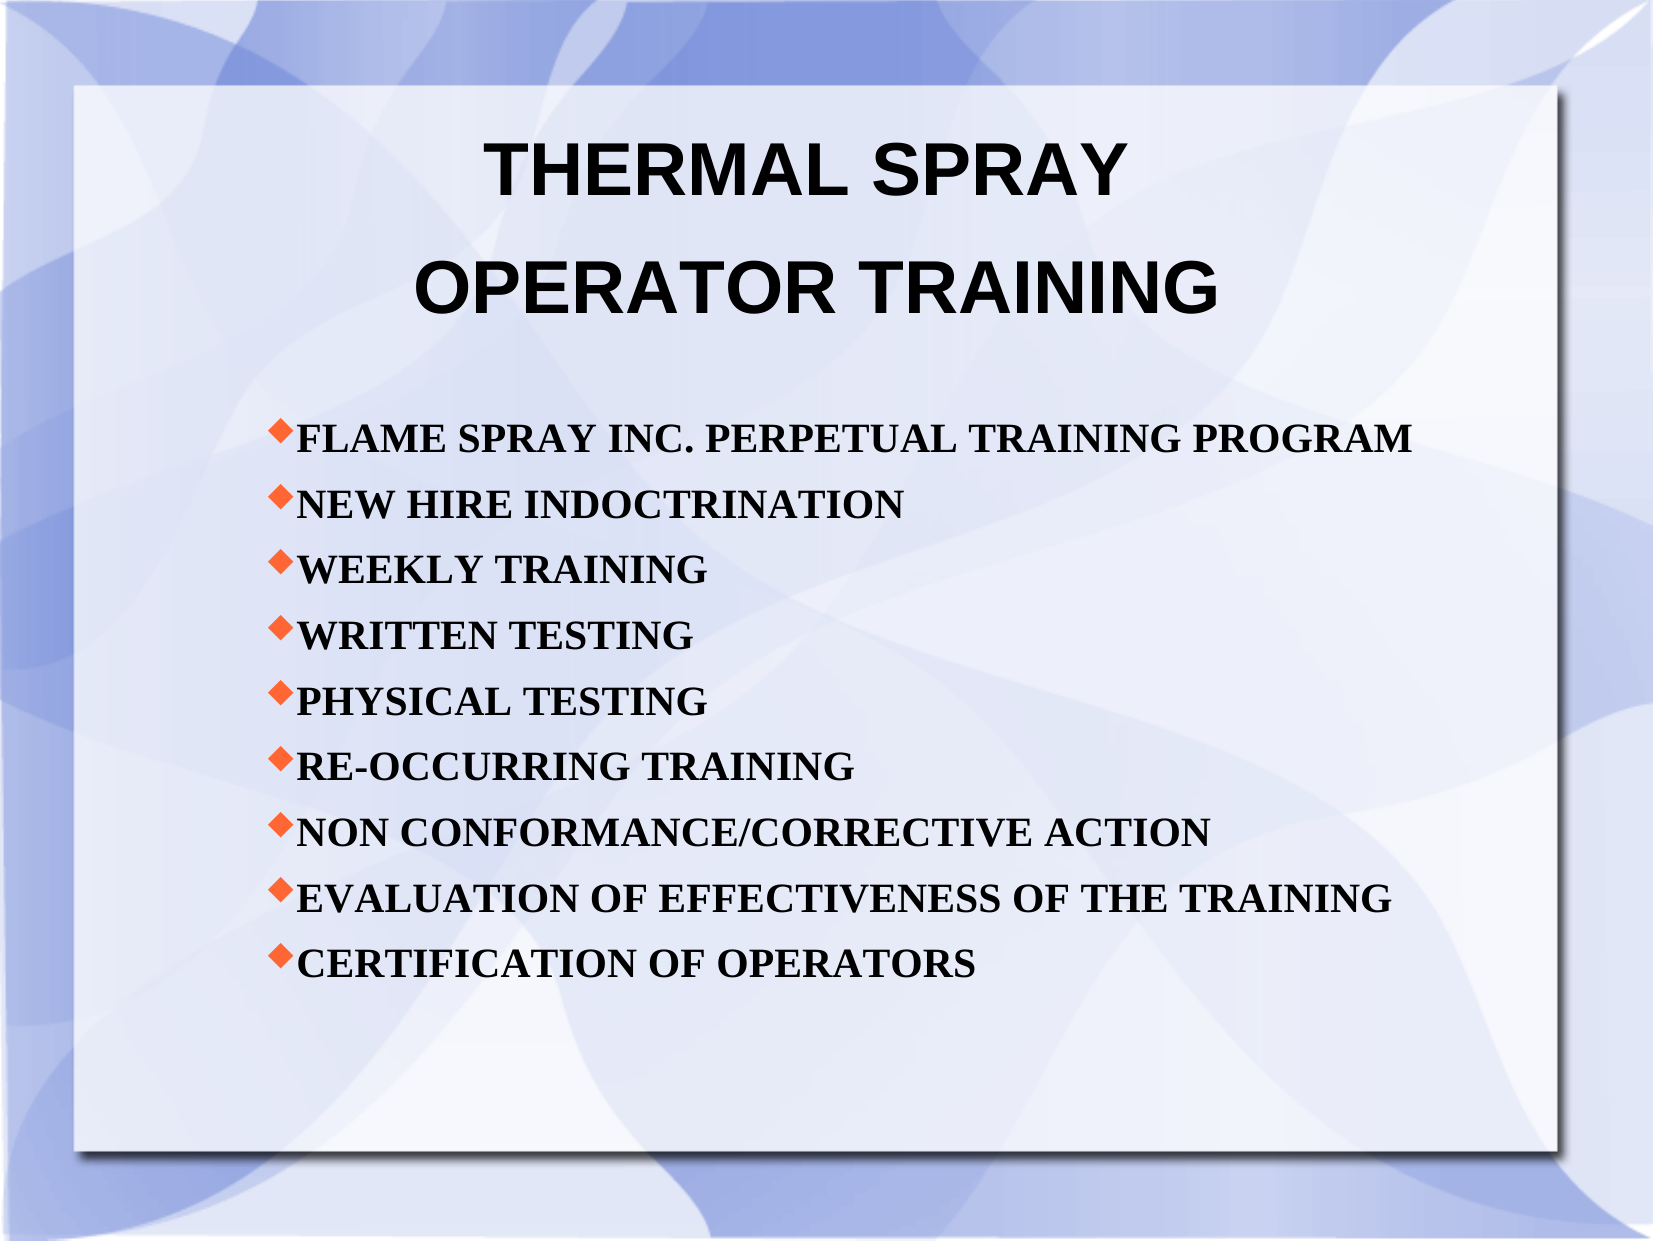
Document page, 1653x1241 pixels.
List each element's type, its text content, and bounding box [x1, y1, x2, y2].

list FLAME SPRAY INC. PERPETUAL TRAINING PROGRAM NEW HIRE INDOCTRINATION WEEKLY TRAINING WRITTEN TESTING PHYSICAL TESTING RE-OCCURRING TRAINING NON CONFORMANCE/CORRECTIVE ACTION EVALUATION OF EFFECTIVENESS OF THE TRAINING CERTIFICATION OF OPERATORS [265, 412, 1619, 1110]
picture [0, 0, 1653, 1241]
title THERMAL SPRAY OPERATOR TRAINING [224, 105, 1411, 338]
